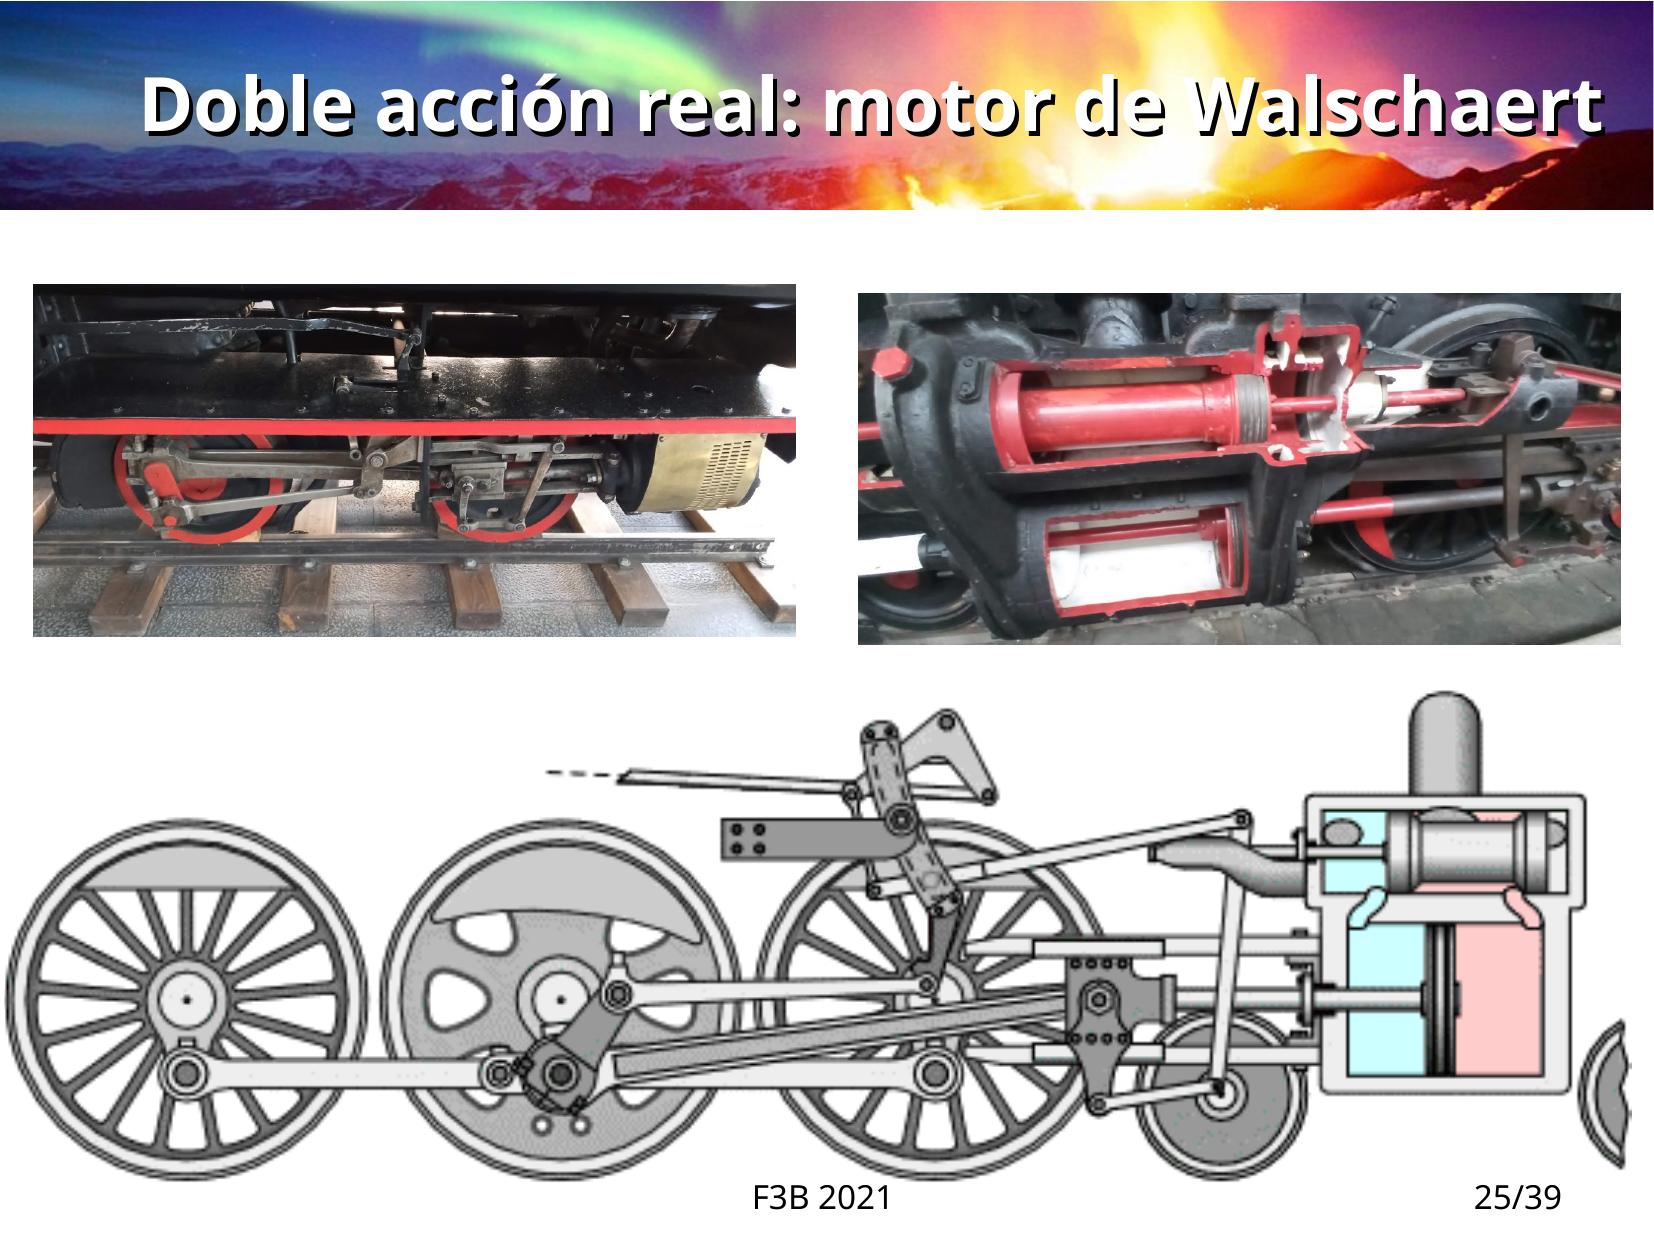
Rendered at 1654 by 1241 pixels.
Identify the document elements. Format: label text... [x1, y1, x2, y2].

picture [4, 689, 1632, 1186]
title Doble acción real: motor de Walschaert [45, 15, 1606, 191]
picture [0, 1, 1654, 210]
picture [33, 284, 796, 637]
picture [858, 293, 1621, 646]
